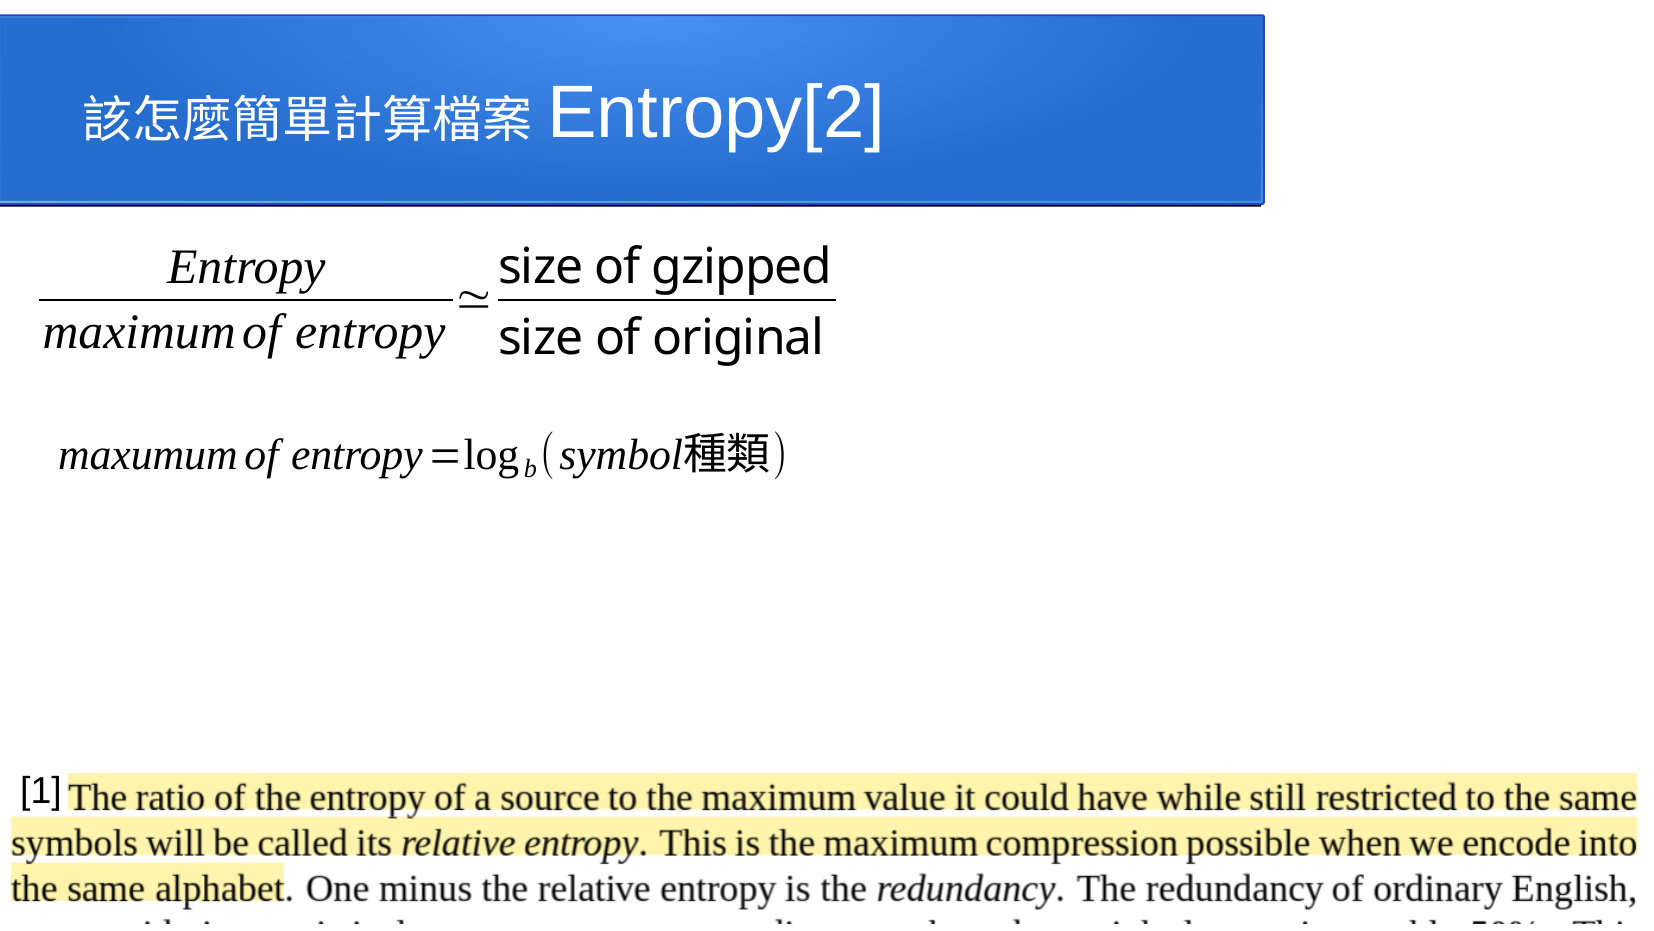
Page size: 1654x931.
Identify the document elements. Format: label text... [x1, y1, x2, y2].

text_box [1] [5, 761, 77, 819]
picture [0, 773, 1654, 924]
chart [23, 230, 851, 369]
chart [47, 428, 798, 485]
title 該怎麼簡單計算檔案Entropy[2] [82, 35, 1235, 189]
